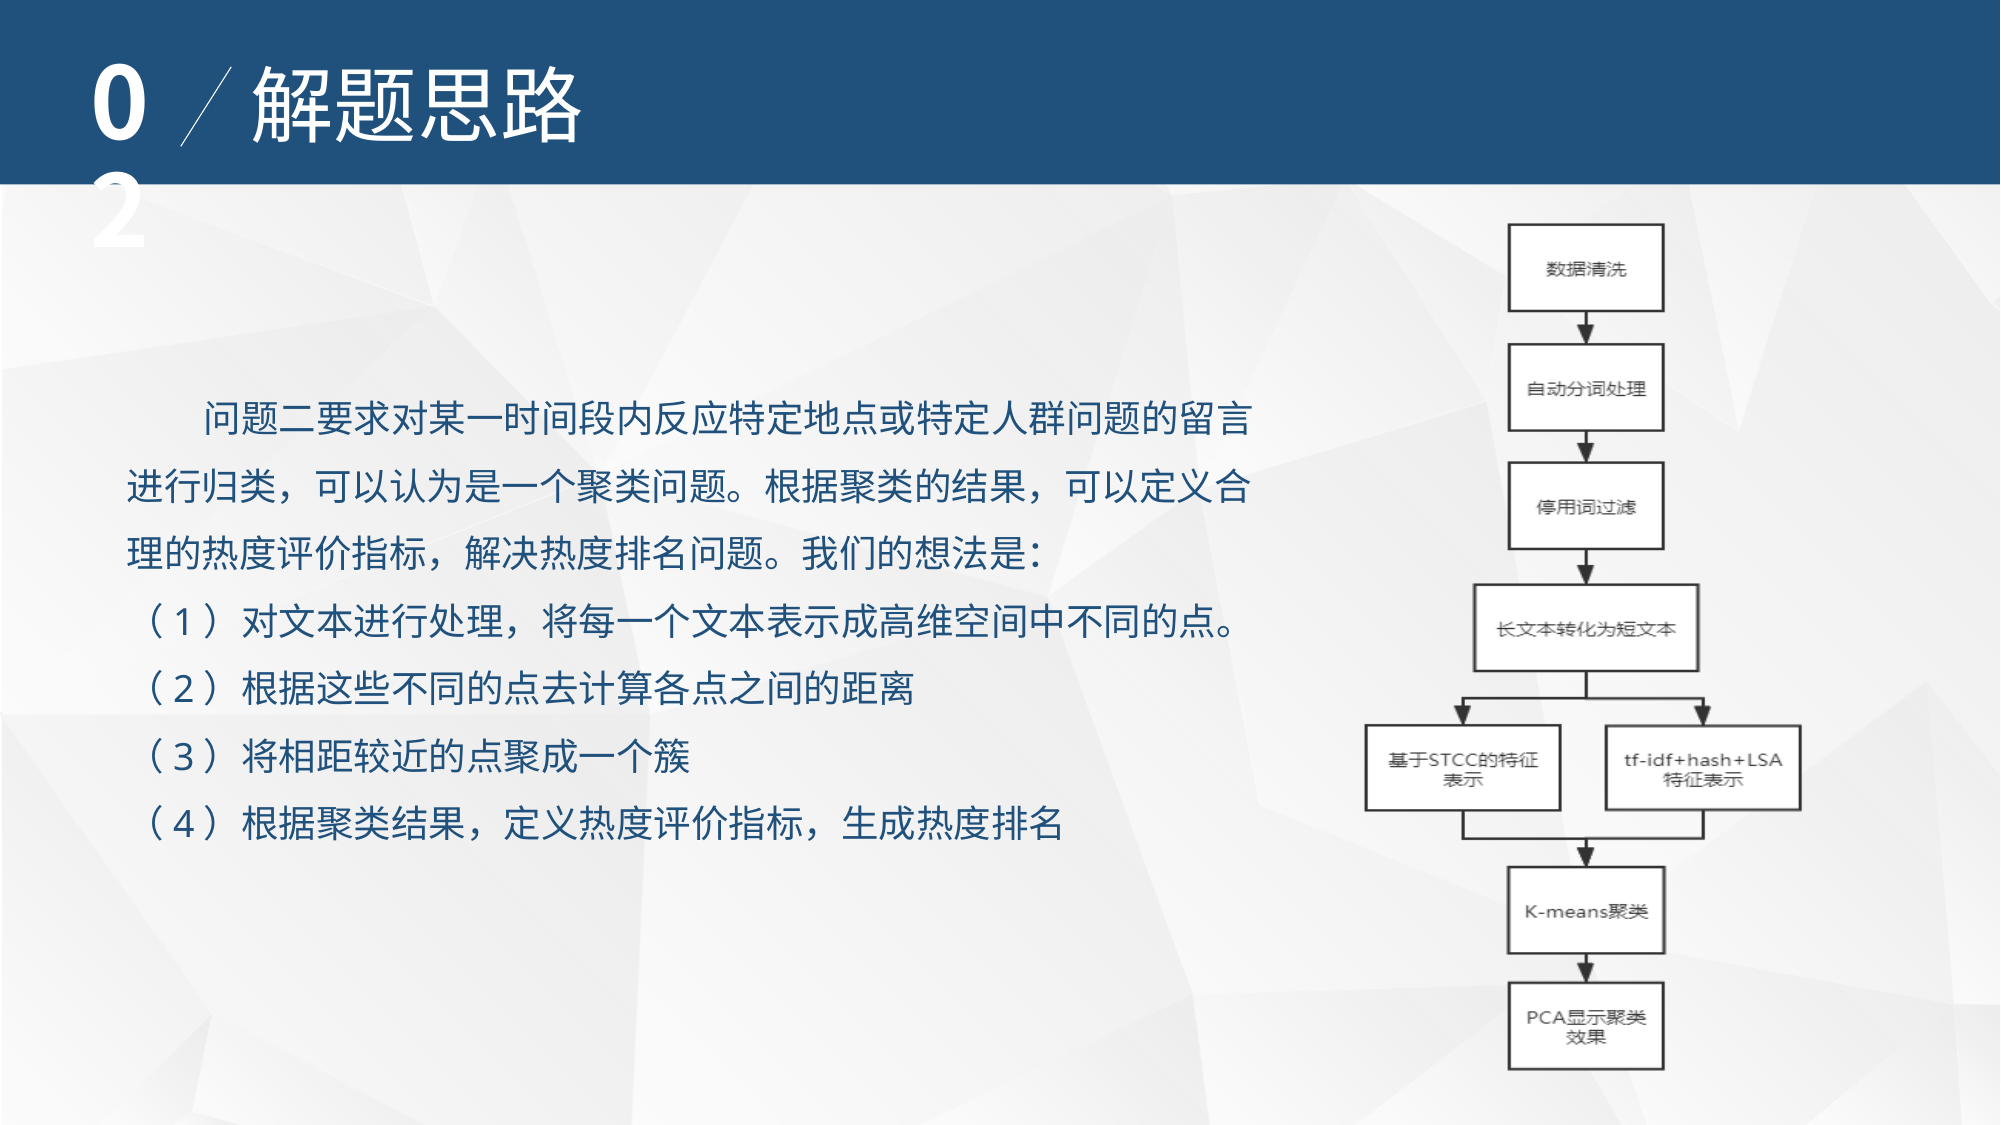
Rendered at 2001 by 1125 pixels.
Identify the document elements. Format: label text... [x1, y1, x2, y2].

picture [0, 0, 2001, 1125]
text_box 问题二要求对某一时间段内反应特定地点或特定人群问题的留言进行归类，可以认为是一个聚类问题。根据聚类的结果，可以定义合理的热度评价指标，解决热度排名问题。我们的想法是： （1）对文本进行处理，将每一个文本表示成高维空间中不同的点。 （2）根据这些不同的点去计算各点之间的距离 （3）将相距较近的点聚成一个簇 （4）根据聚类结果，定义热度评价指标，生成热度排名 [111, 365, 1281, 853]
list 解题思路 [235, 57, 1127, 139]
list 02 [75, 45, 218, 212]
